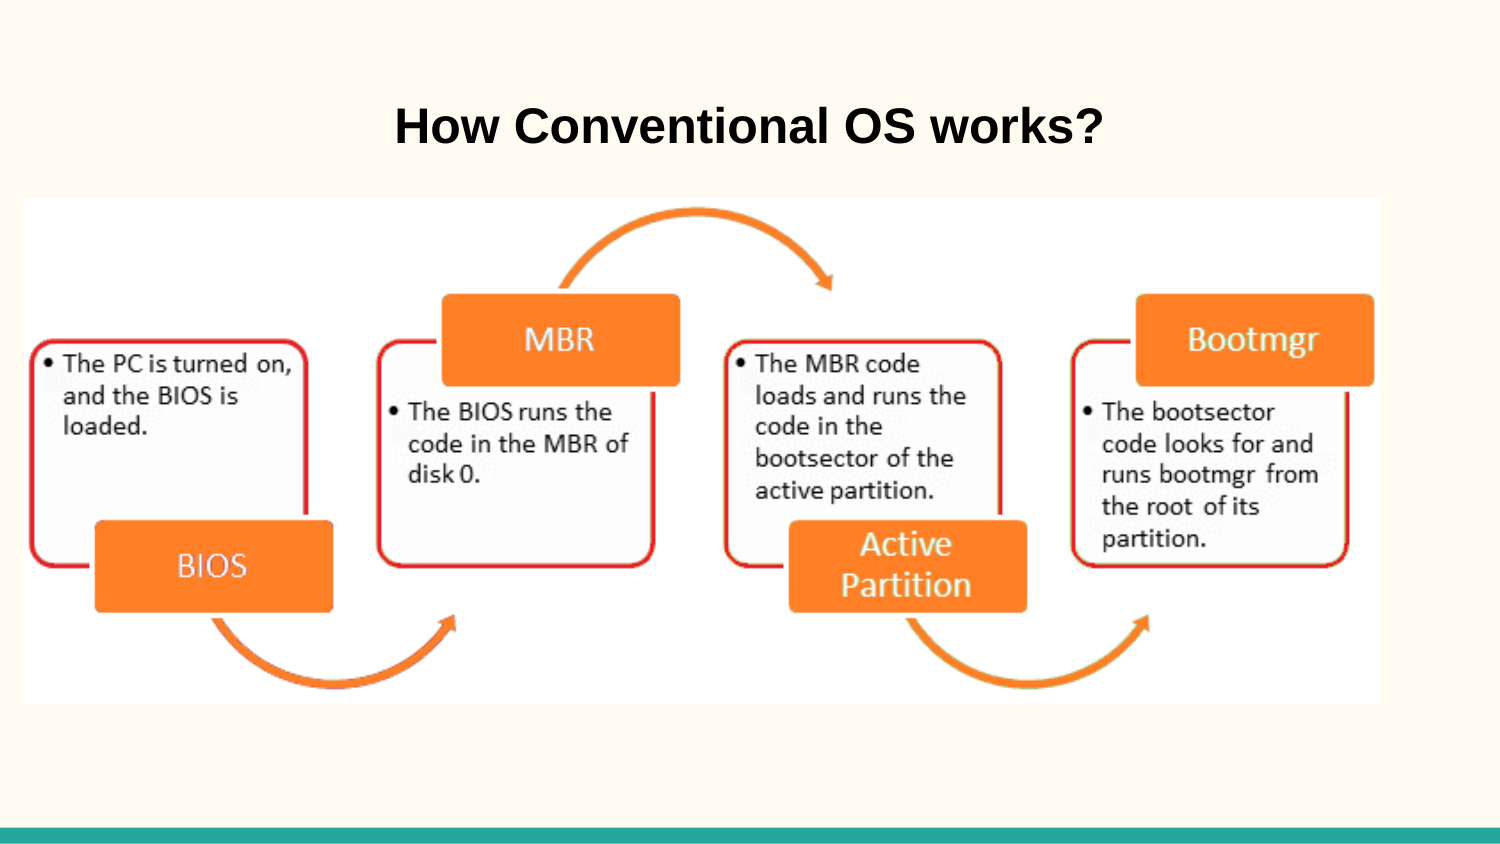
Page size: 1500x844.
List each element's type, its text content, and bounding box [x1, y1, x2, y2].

picture [24, 198, 1380, 704]
title How Conventional OS works? [51, 72, 1449, 174]
